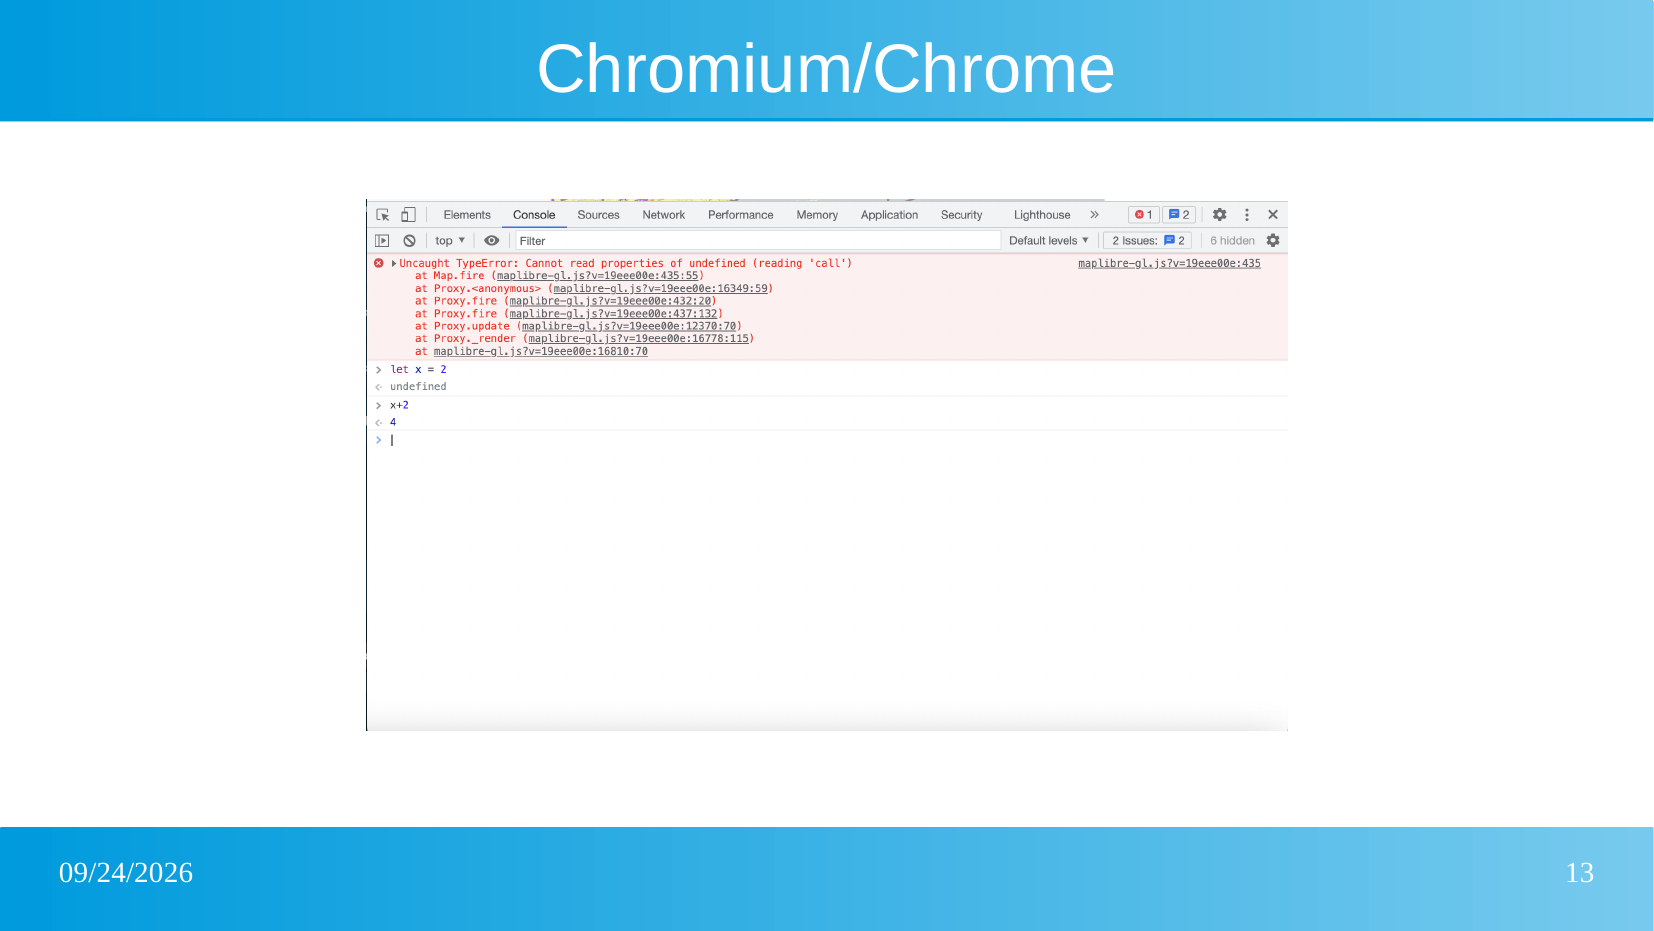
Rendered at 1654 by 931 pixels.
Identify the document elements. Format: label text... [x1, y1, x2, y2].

title Chromium/Chrome [59, 29, 1595, 108]
picture [366, 199, 1288, 731]
